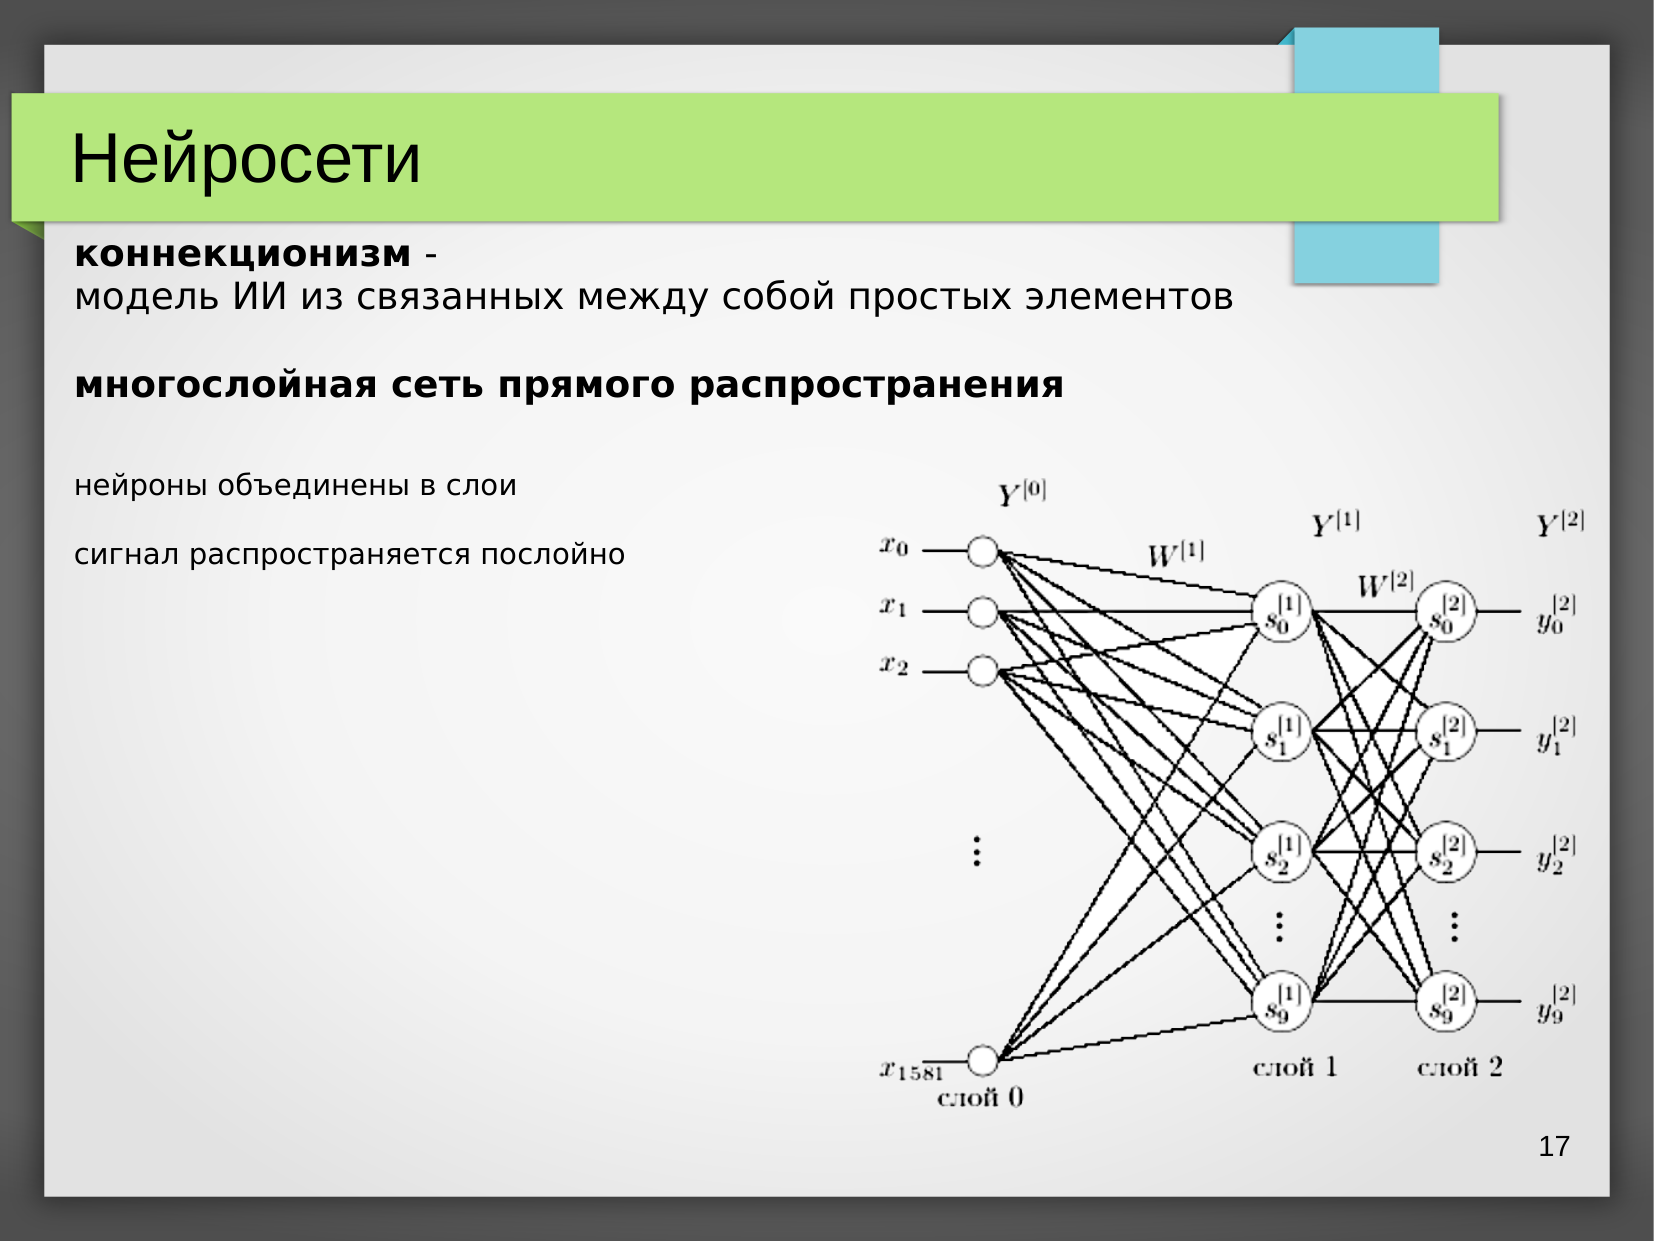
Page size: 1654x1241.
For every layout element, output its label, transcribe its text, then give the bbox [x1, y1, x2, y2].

text_box нейроны объединены в слои сигнал распространяется послойно [59, 461, 650, 922]
title Нейросети [70, 118, 1205, 199]
text_box коннекционизм - модель ИИ из связанных между собой простых элементов многослойная сеть прямого распространения [59, 224, 1288, 414]
picture [0, 0, 1654, 1241]
